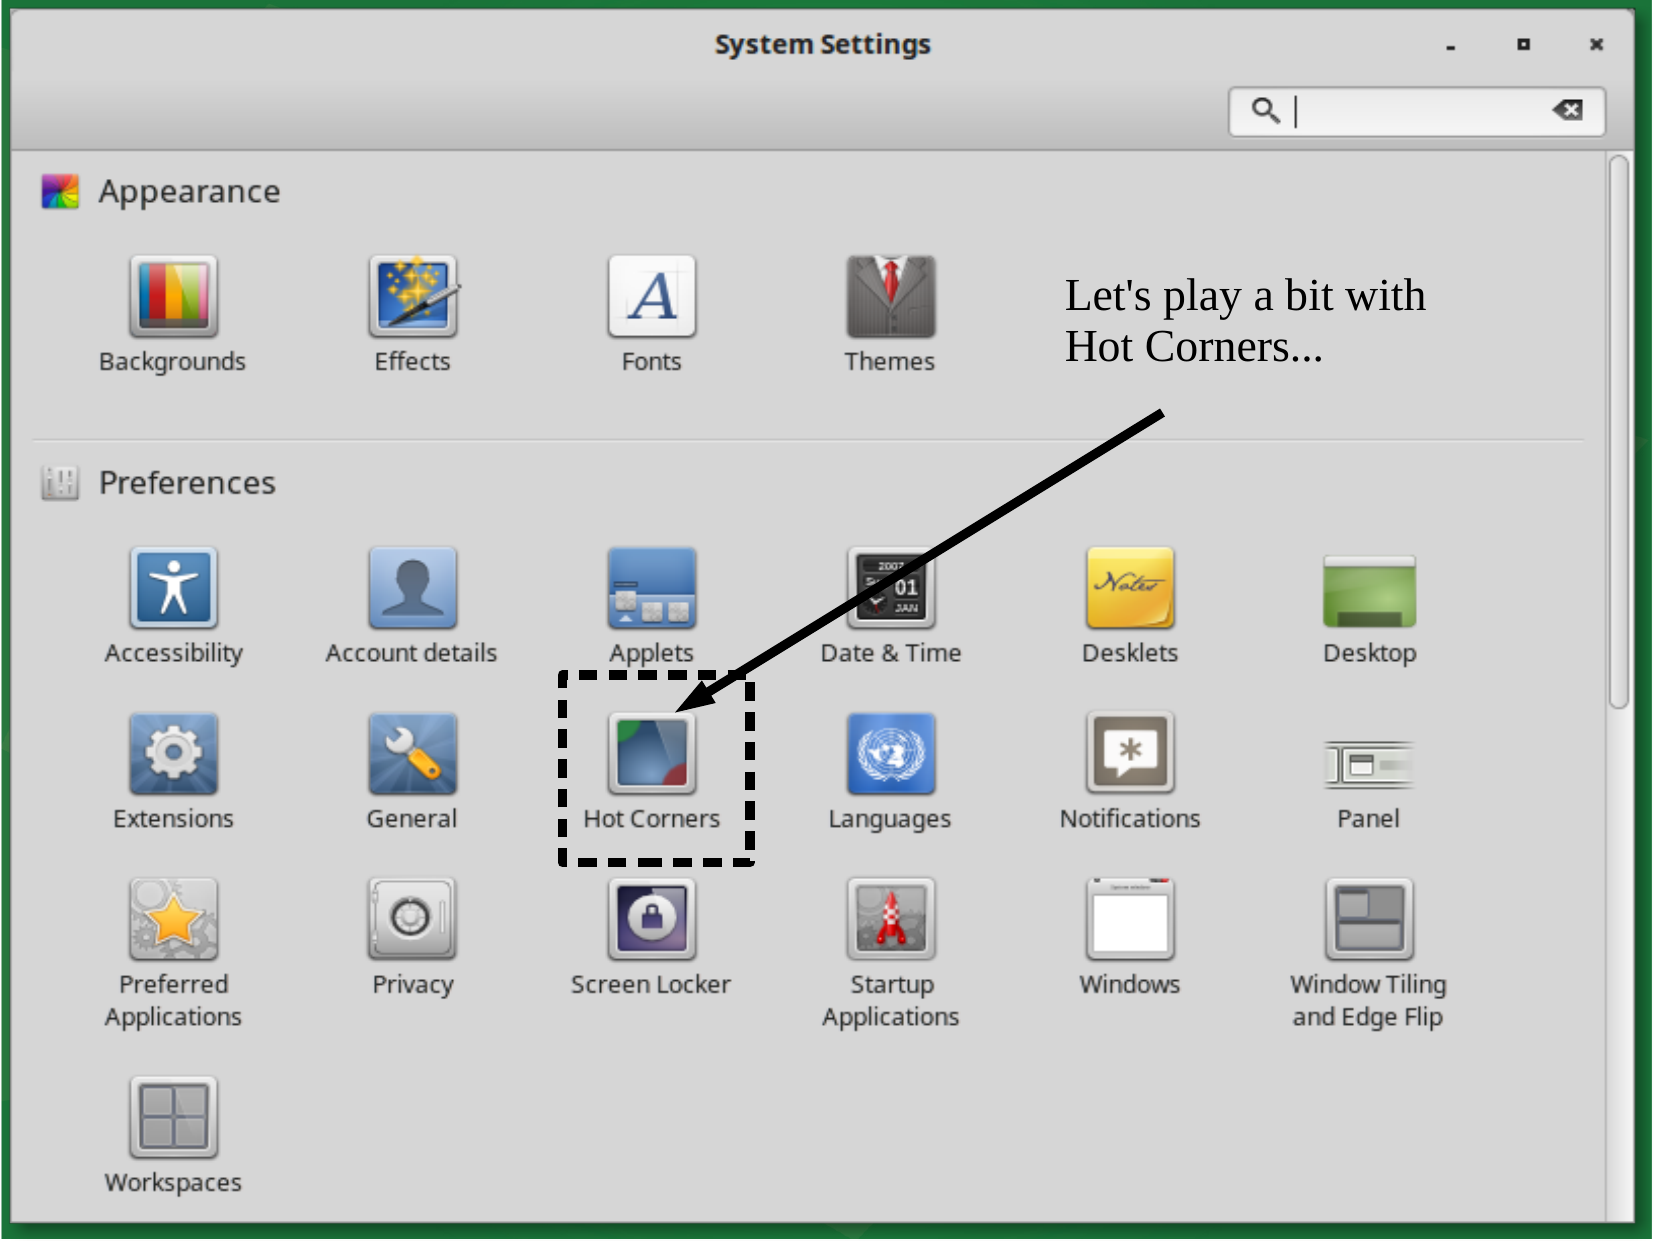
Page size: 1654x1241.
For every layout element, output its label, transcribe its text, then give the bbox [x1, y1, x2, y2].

text_box Let's play a bit with Hot Corners... [1050, 262, 1576, 404]
text_box [562, 674, 750, 863]
picture [0, 0, 1654, 1241]
